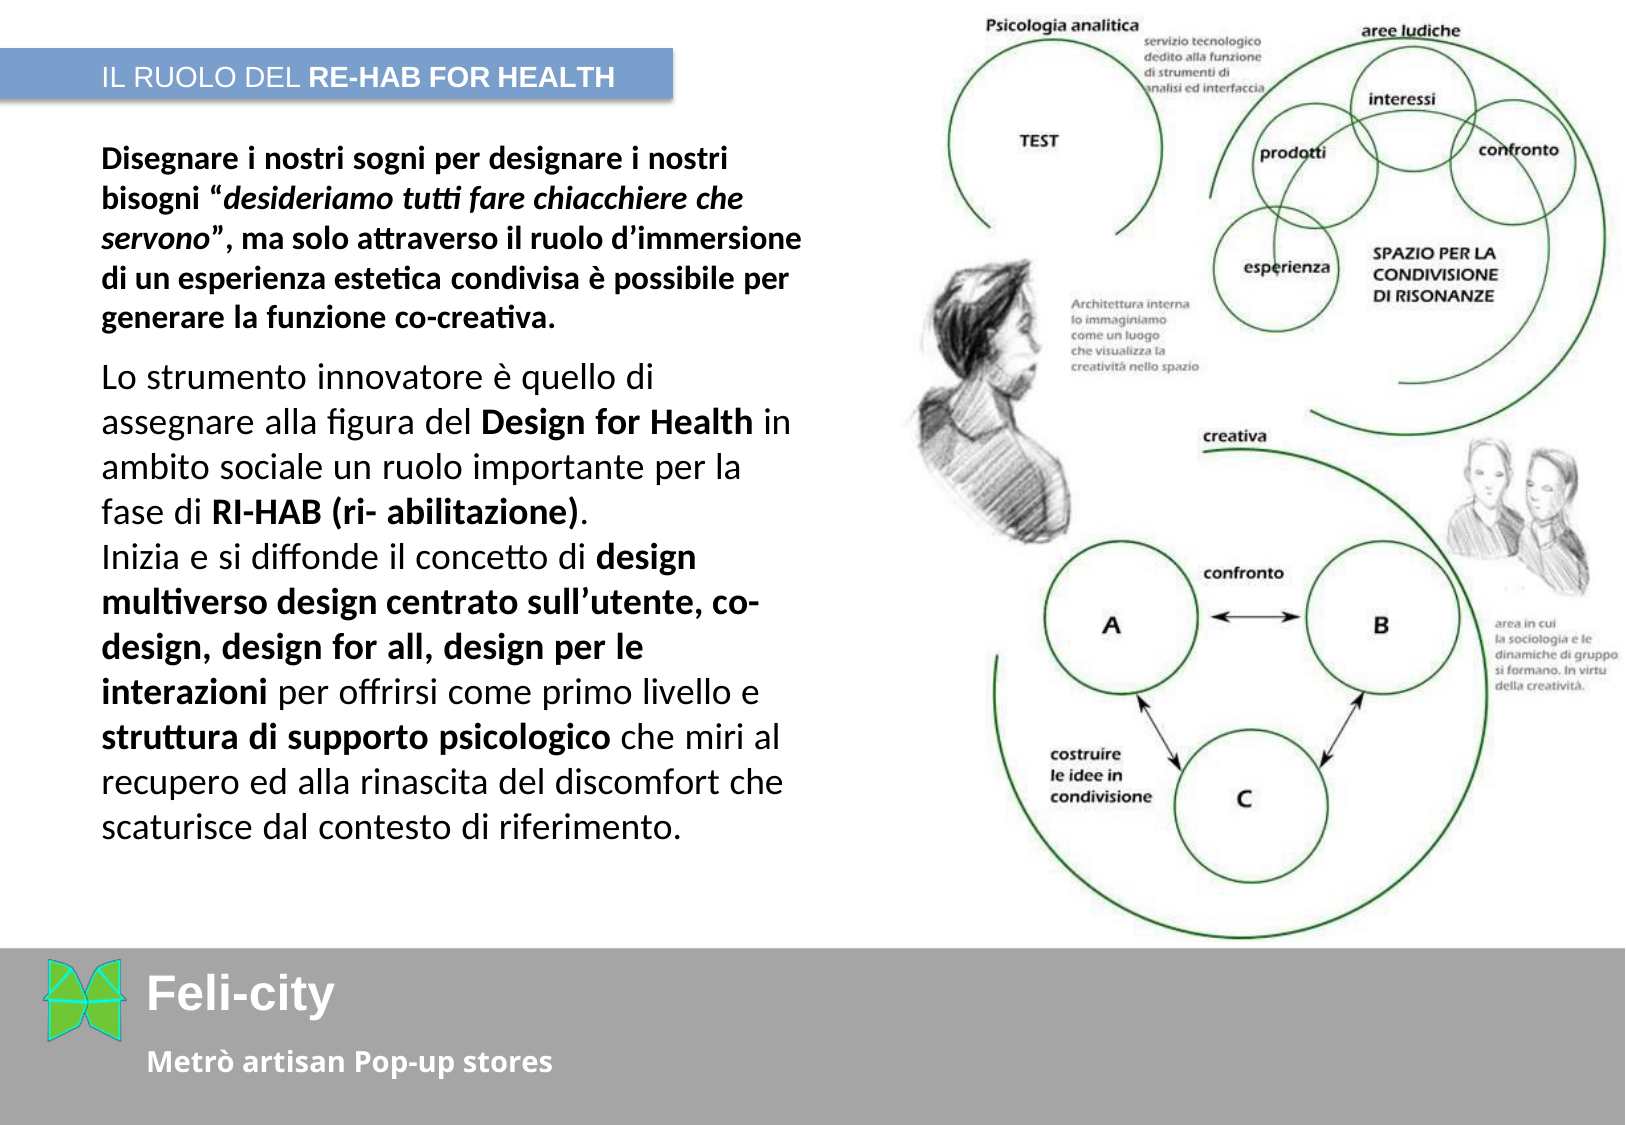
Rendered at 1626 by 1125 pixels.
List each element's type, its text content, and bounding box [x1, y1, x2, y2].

text_box Feli-city Metrò artisan Pop-up stores [143, 962, 1066, 1079]
text_box [837, 4, 1623, 942]
text_box [0, 945, 1625, 1125]
text_box [0, 43, 680, 110]
text_box IL RUOLO DEL RE-HAB FOR HEALTH Disegnare i nostri sogni per designare i nostri bisogni “desideriamo tutti fare chiacchiere che servono”, ma solo attraverso il ruolo d’immersione di un esperienza estetica condivisa è possibile per generare la funzione co-creativa. Lo strumento innovatore è quello di assegnare alla figura del Design for Health in ambito sociale un ruolo importante per la fase di RI-HAB (ri- abilitazione). Inizia e si diffonde il concetto di design multiverso design centrato sull’utente, co- design, design for all, design per le interazioni per offrirsi come primo livello e struttura di supporto psicologico che miri al recupero ed alla rinascita del discomfort che scaturisce dal contesto di riferimento. [55, 58, 810, 848]
